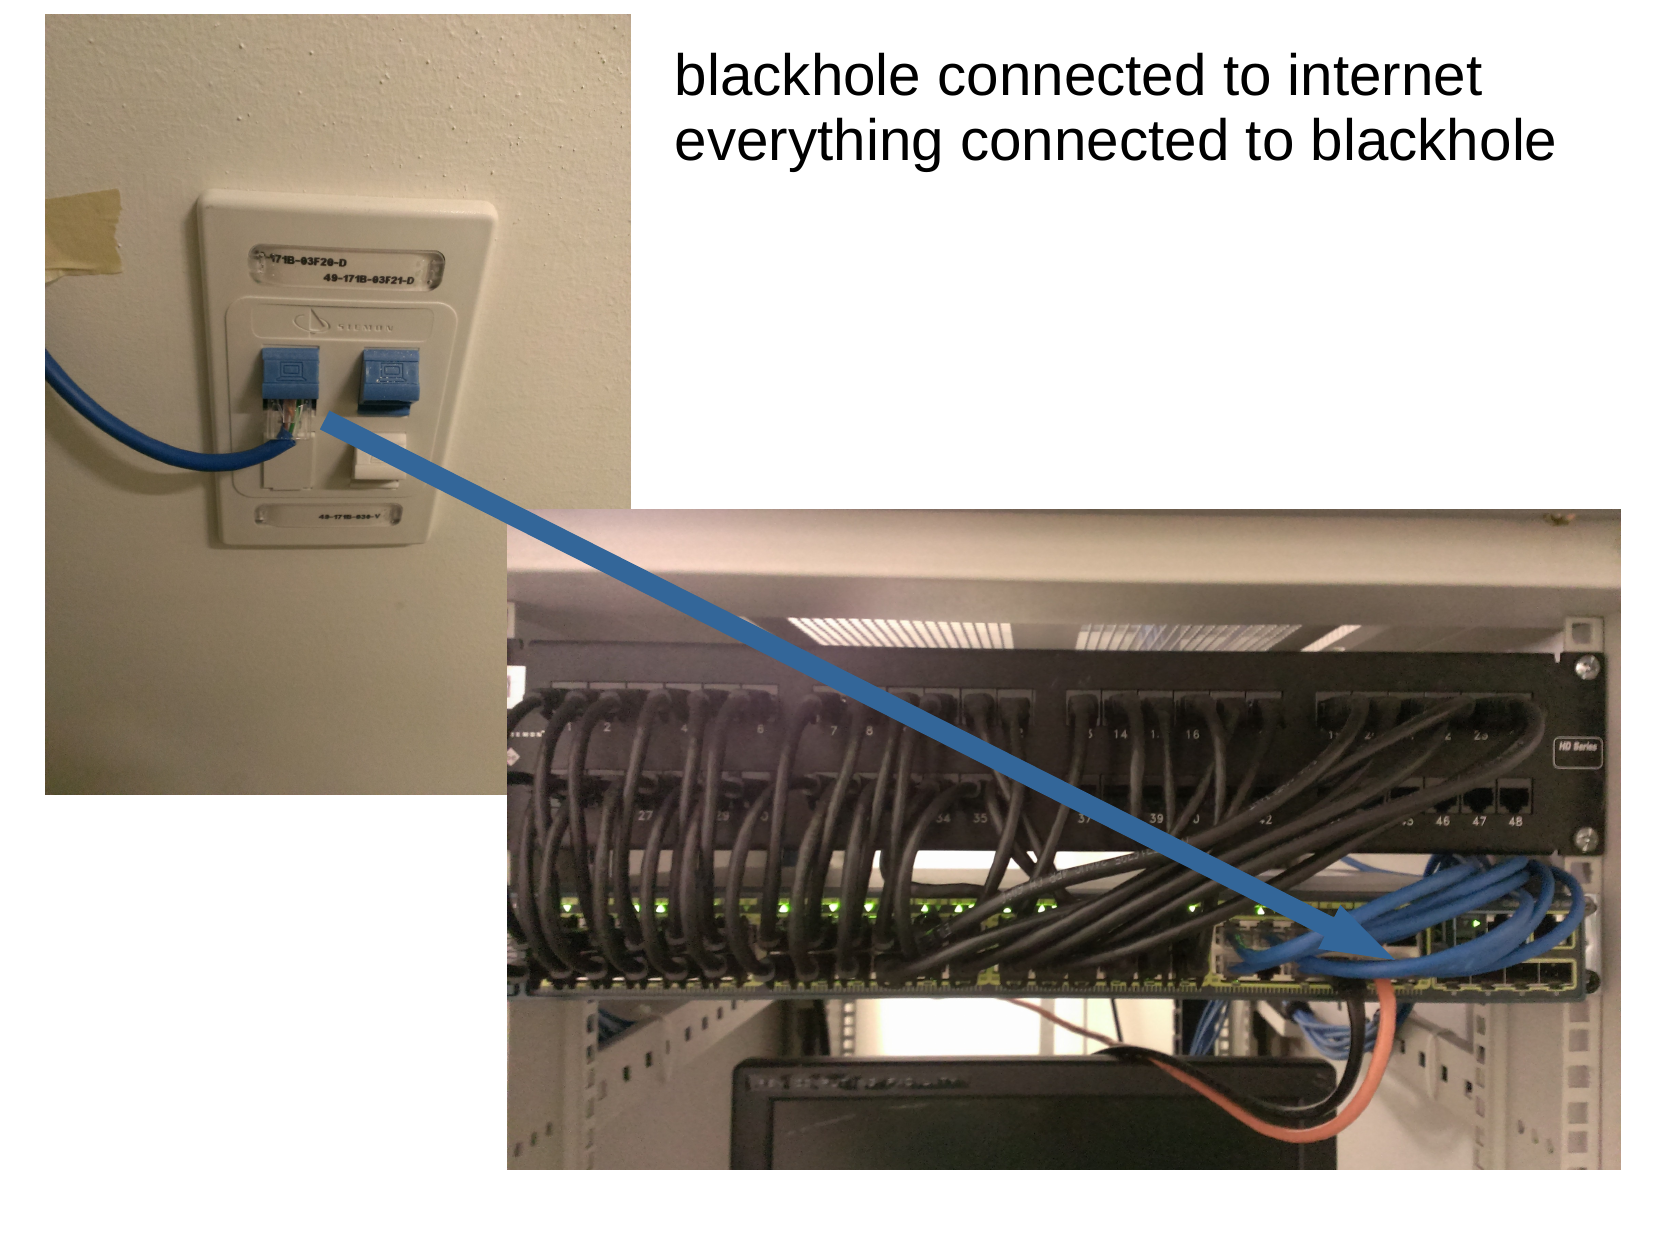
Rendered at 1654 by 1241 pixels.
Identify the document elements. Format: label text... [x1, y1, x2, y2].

text_box blackhole connected to internet everything connected to blackhole [660, 35, 1621, 181]
picture [45, 14, 1621, 1171]
